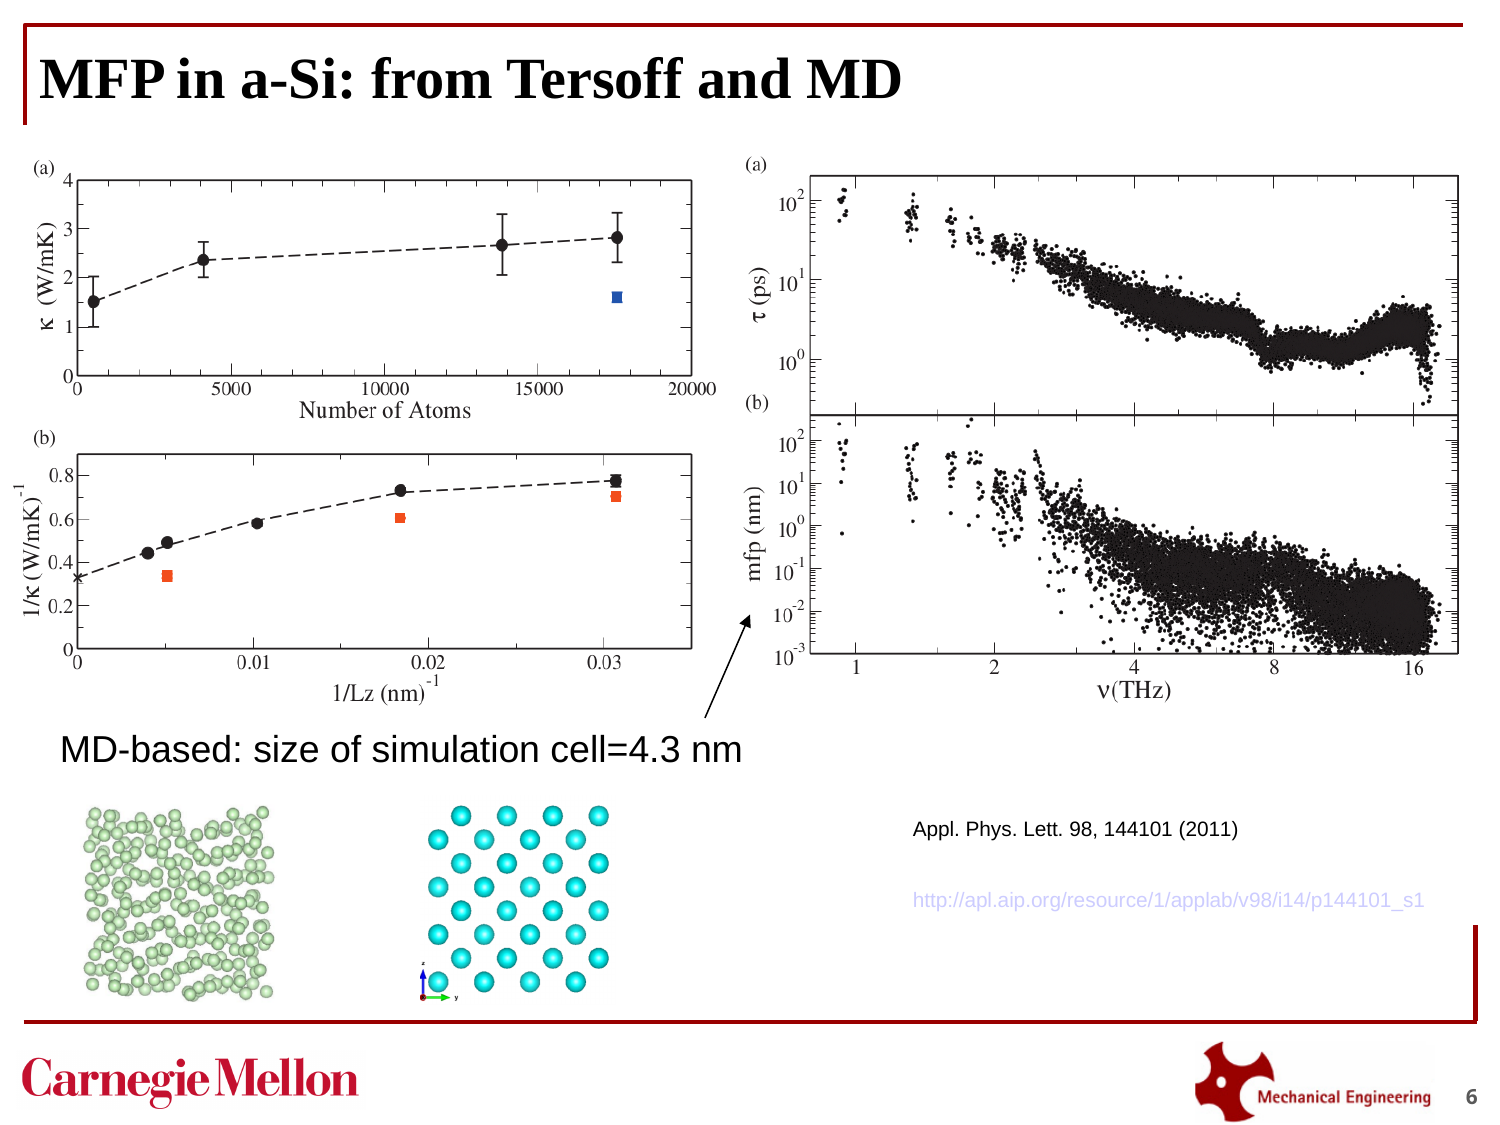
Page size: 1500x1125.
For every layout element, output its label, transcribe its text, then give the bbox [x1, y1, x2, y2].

title MFP in a-Si: from Tersoff and MD [24, 24, 1463, 126]
text_box MD-based: size of simulation cell=4.3 nm [45, 717, 826, 778]
text_box Appl. Phys. Lett. 98, 144101 (2011) http://apl.aip.org/resource/1/applab/v98/i14/p144101_s1 [898, 808, 1441, 919]
picture [1192, 1034, 1438, 1125]
picture [7, 139, 1470, 710]
picture [16, 1050, 366, 1110]
picture [75, 795, 285, 1005]
picture [420, 795, 616, 1005]
